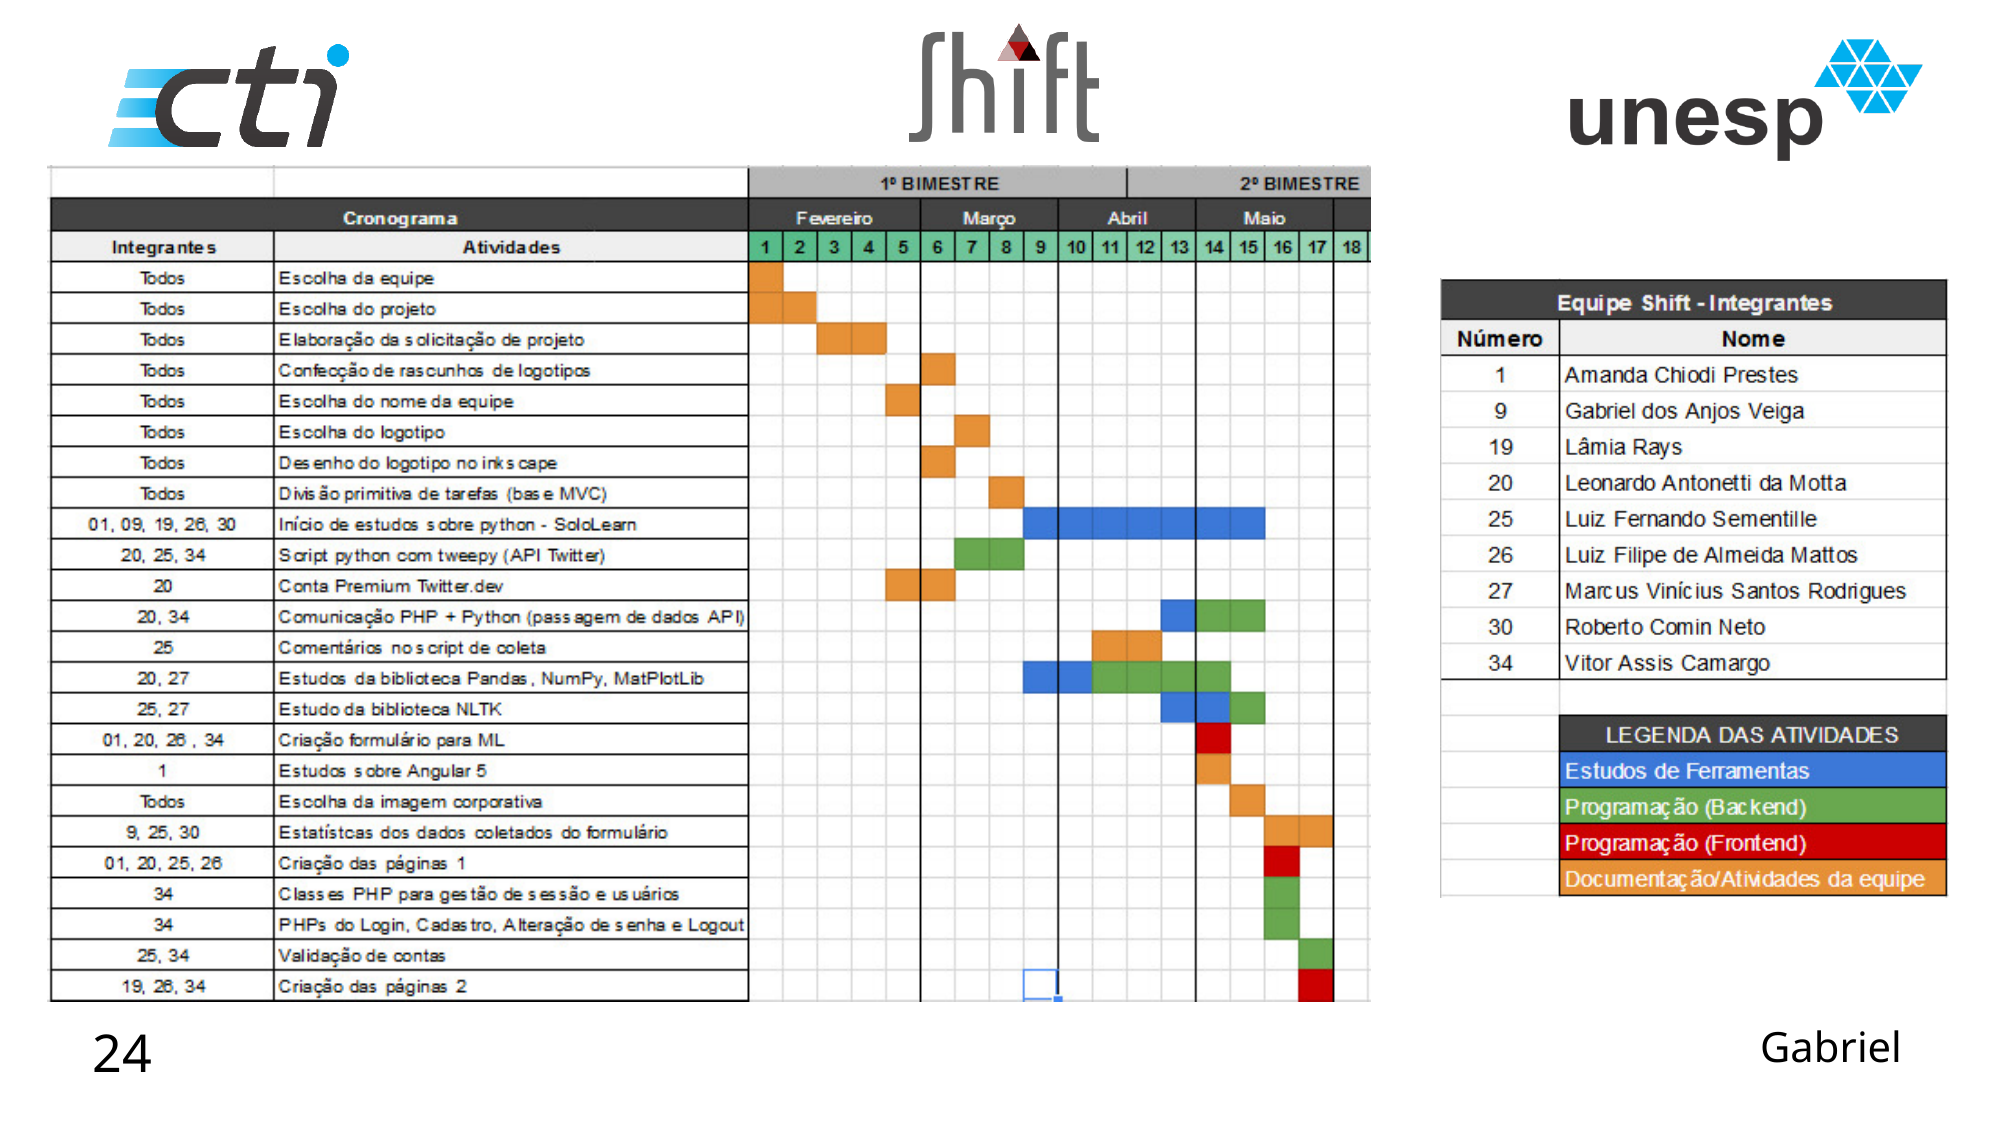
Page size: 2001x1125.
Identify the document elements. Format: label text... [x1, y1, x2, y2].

picture [47, 165, 1371, 1002]
picture [1440, 278, 1949, 898]
text_box Gabriel [1745, 1012, 1917, 1078]
picture [108, 44, 349, 148]
picture [909, 20, 1099, 142]
text_box 24 [77, 1012, 167, 1091]
picture [1570, 39, 1923, 161]
